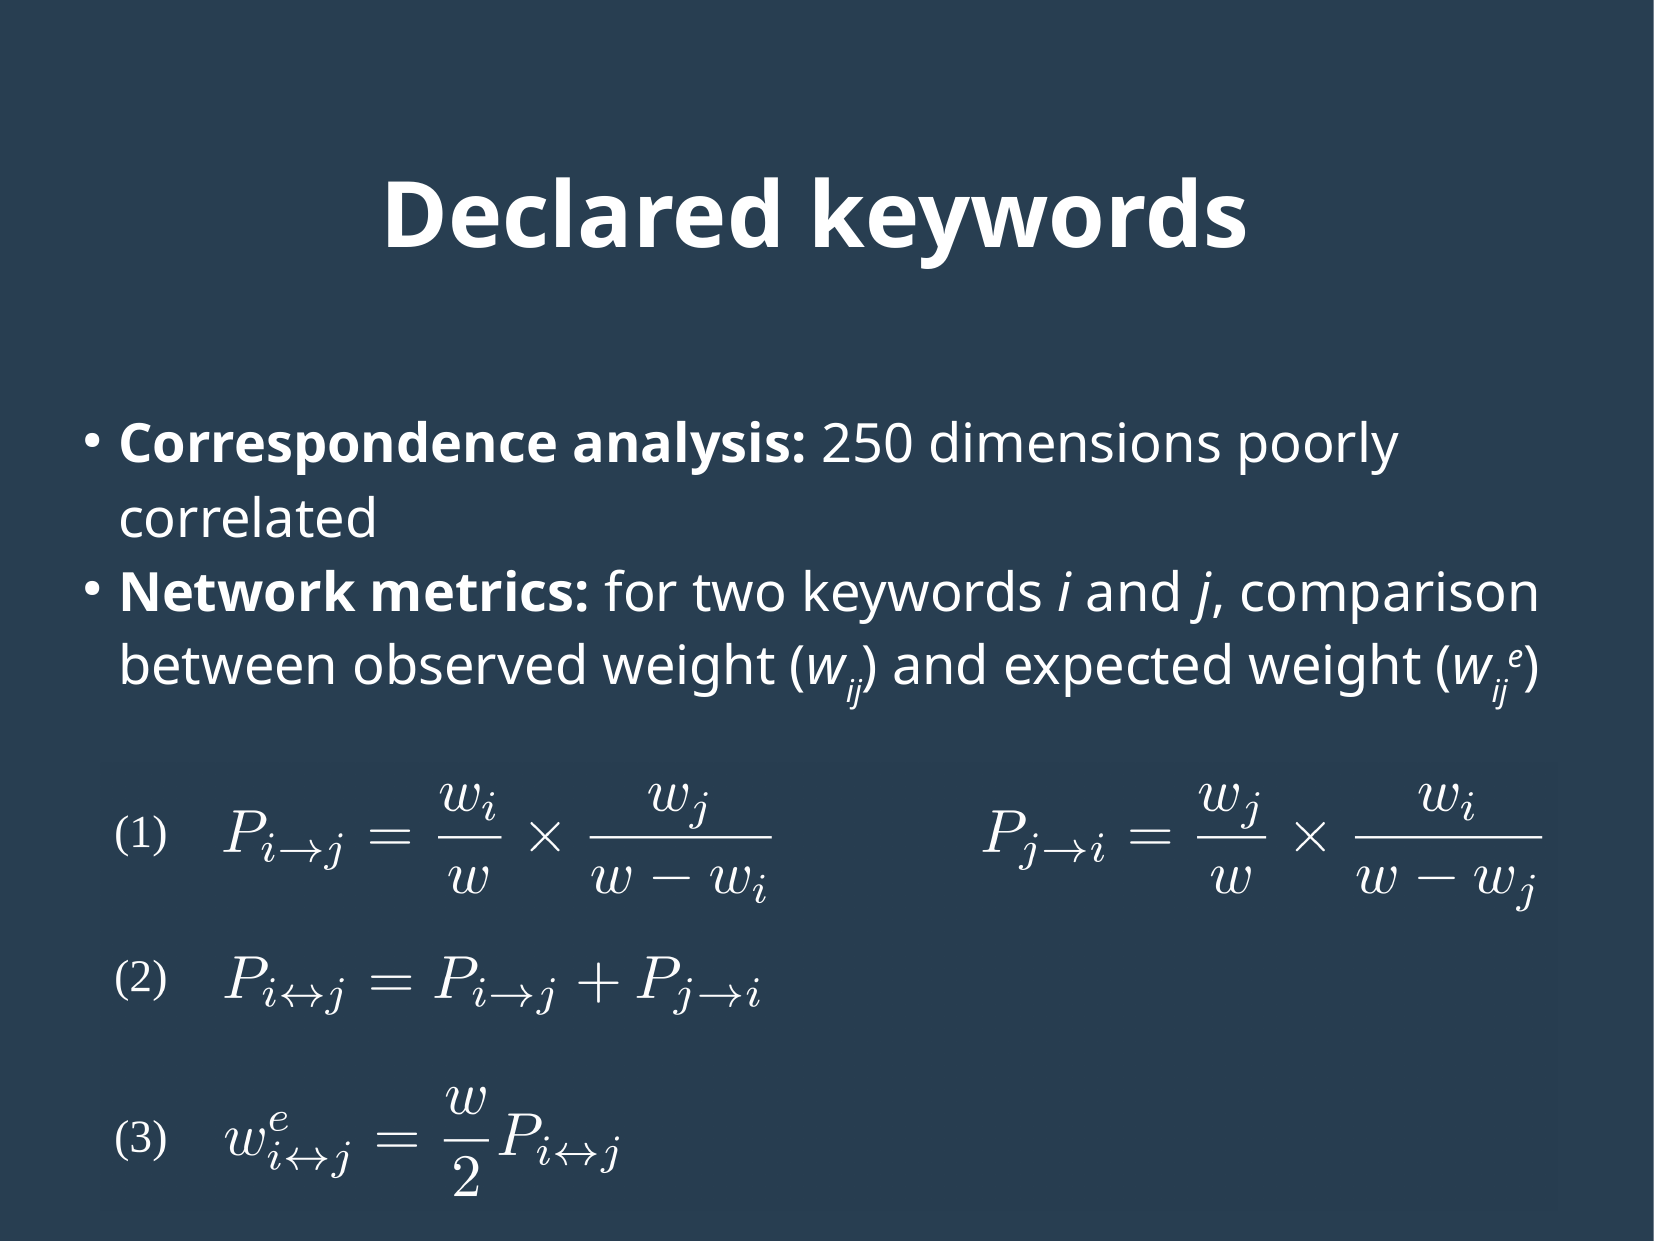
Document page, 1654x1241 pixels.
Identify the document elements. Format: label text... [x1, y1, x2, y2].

subtitle Correspondence analysis: 250 dimensions poorly correlated Network metrics: for two keywords i and j, comparison between observed weight (wij) and expected weight (wije) [82, 360, 1571, 757]
title Declared keywords [82, 108, 1571, 316]
picture [0, 0, 1654, 1241]
